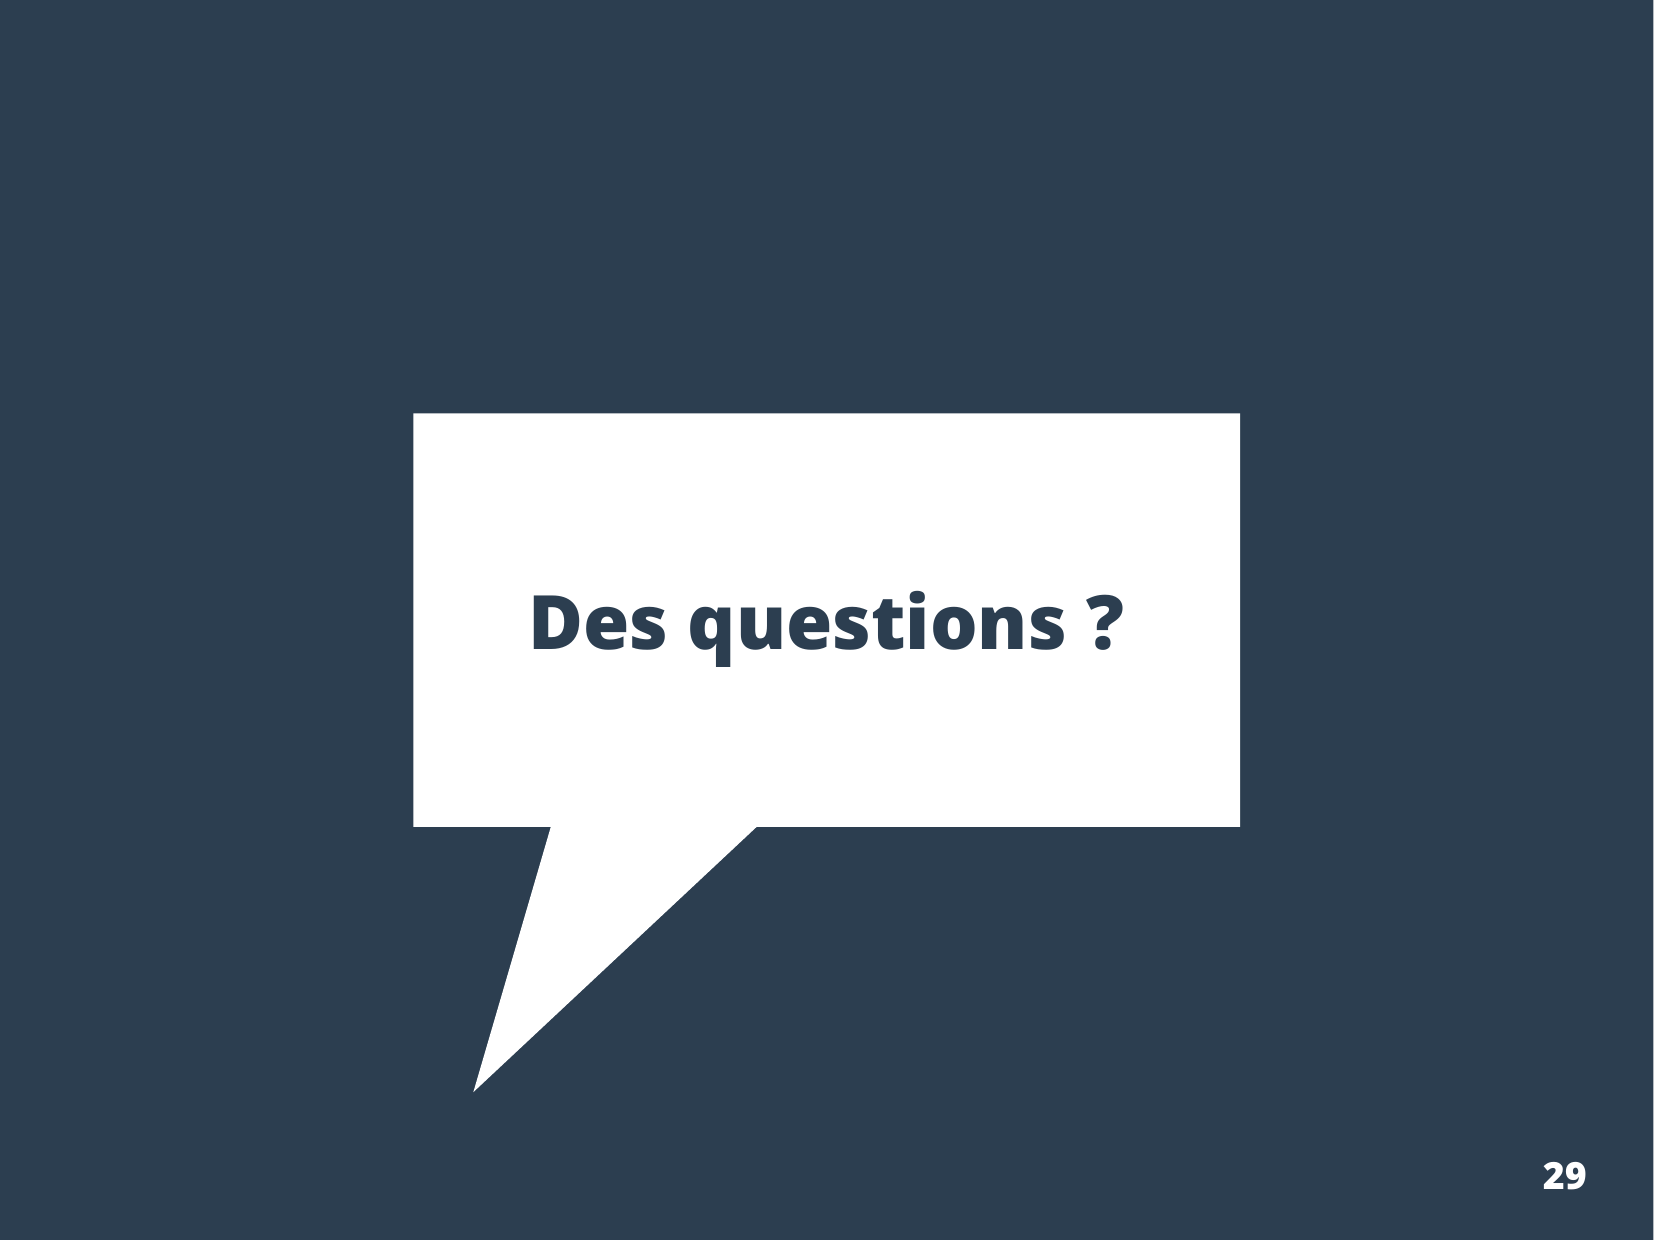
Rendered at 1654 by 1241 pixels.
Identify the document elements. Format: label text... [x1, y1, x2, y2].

title Des questions ? [442, 442, 1211, 798]
